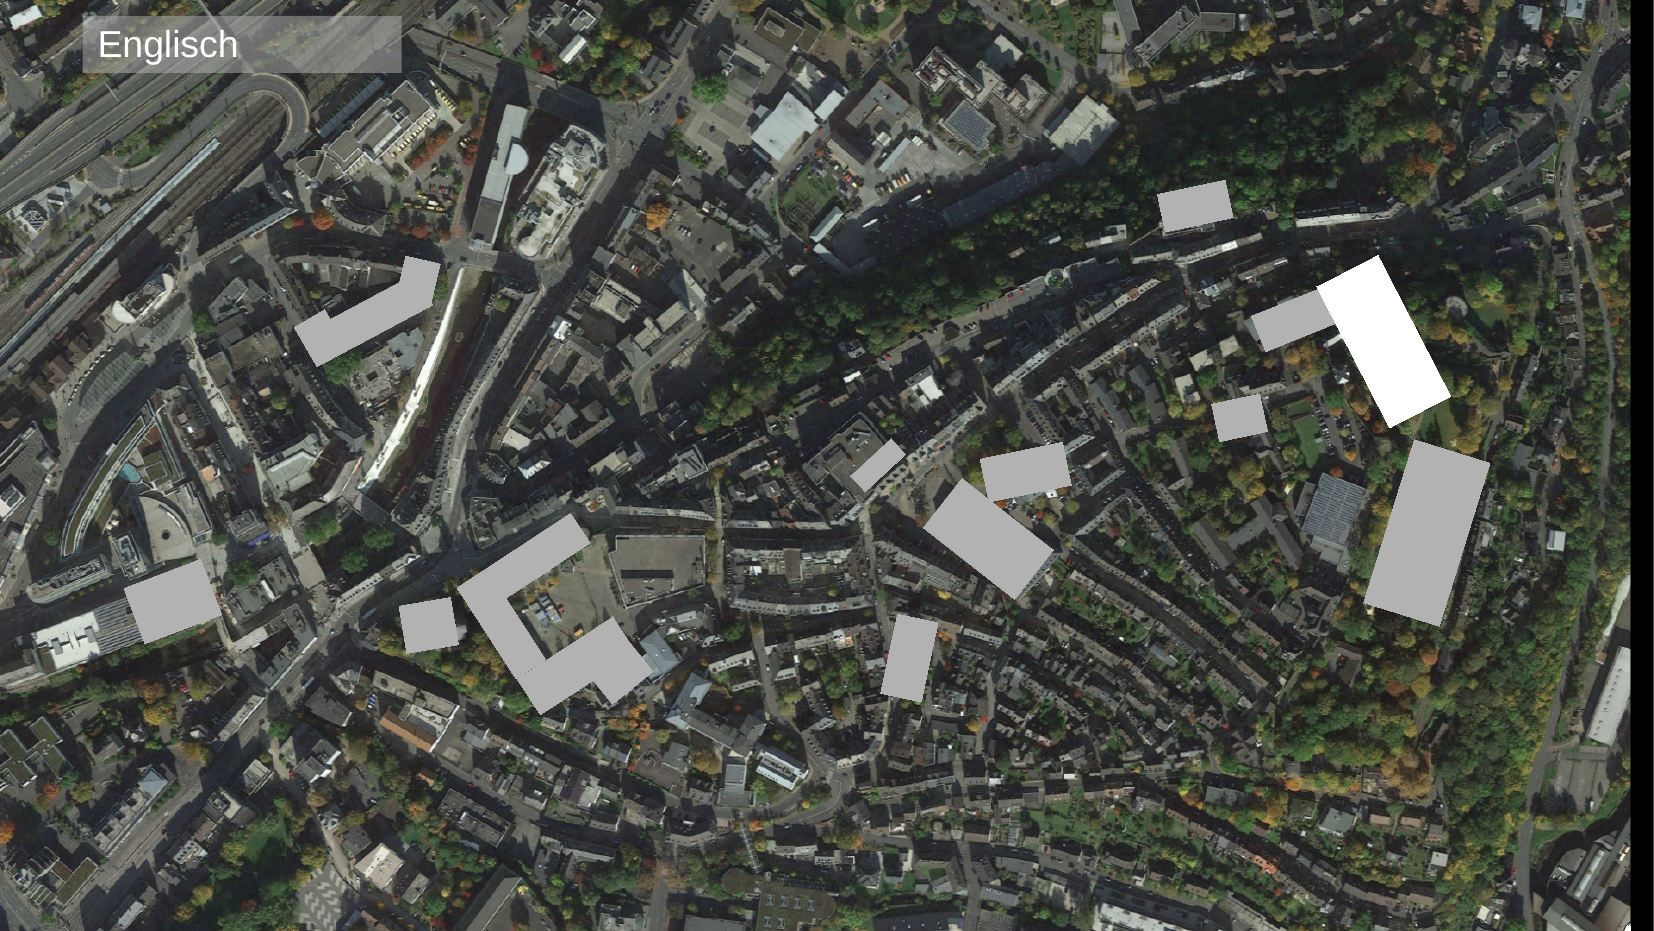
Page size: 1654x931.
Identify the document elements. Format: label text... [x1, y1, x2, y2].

text_box [1211, 394, 1268, 442]
picture [0, 0, 1654, 931]
text_box [457, 513, 654, 715]
text_box [1157, 180, 1234, 232]
text_box [880, 614, 938, 702]
text_box [124, 559, 222, 644]
text_box [399, 597, 459, 654]
text_box [850, 438, 906, 492]
text_box [1251, 255, 1451, 428]
text_box [923, 442, 1072, 600]
text_box [1363, 439, 1490, 627]
text_box Englisch [82, 15, 402, 73]
text_box [294, 256, 441, 367]
